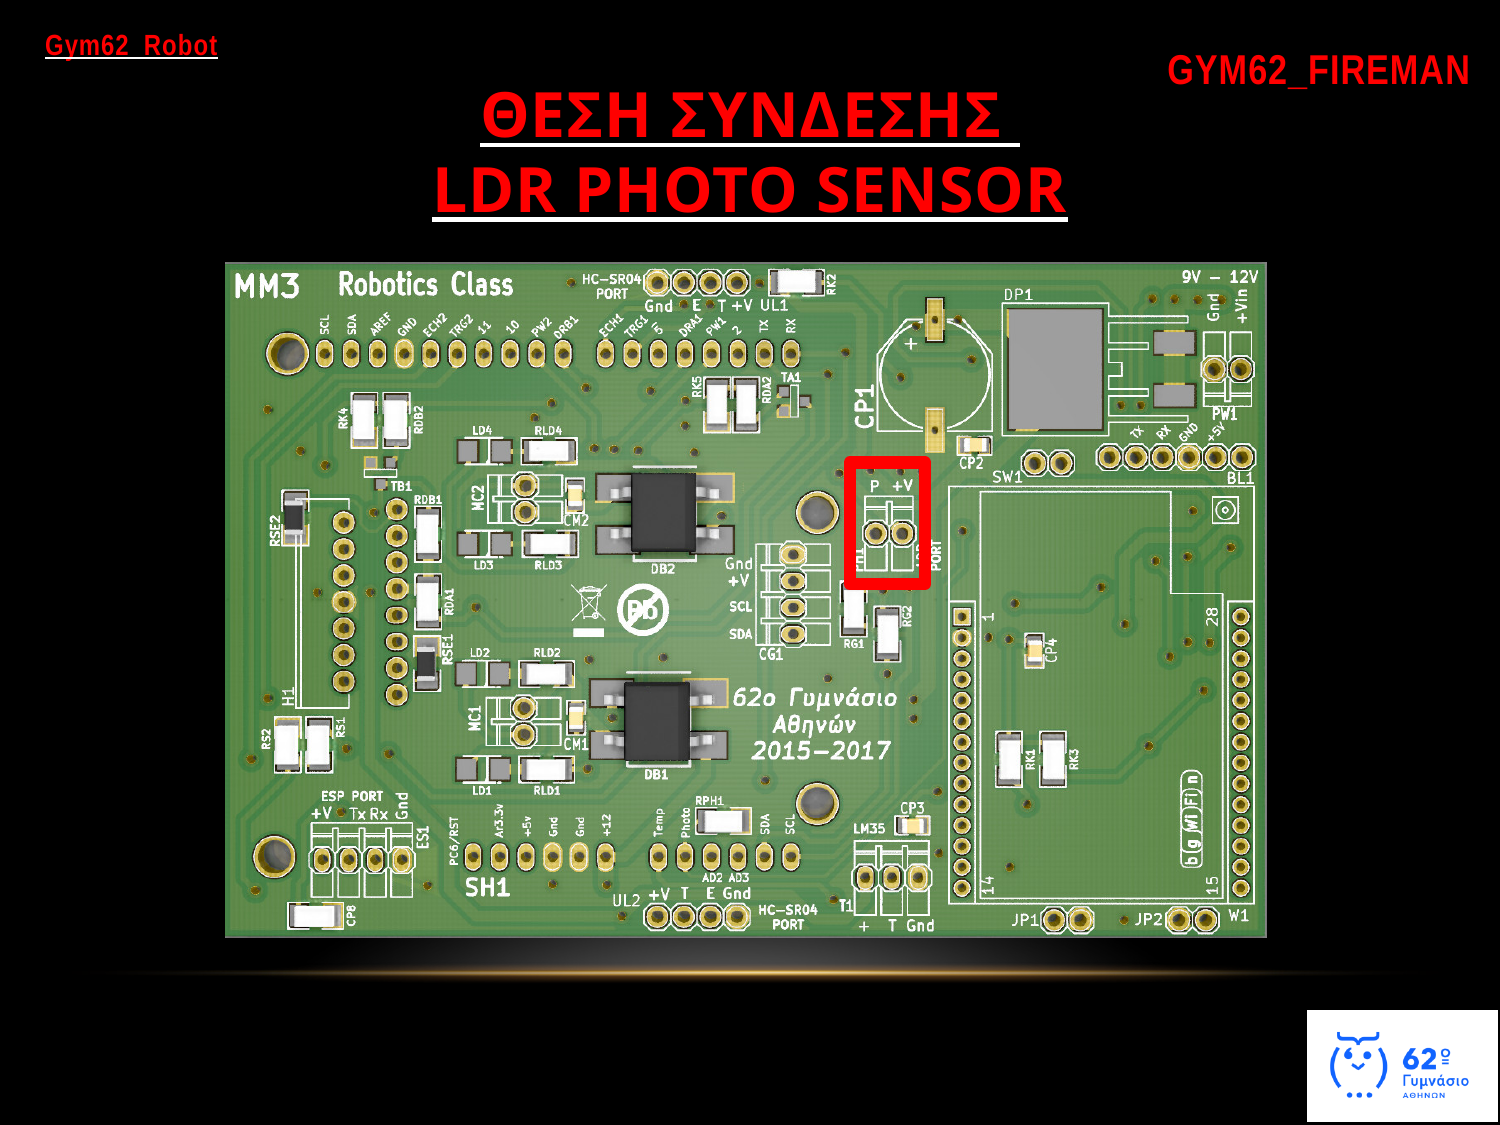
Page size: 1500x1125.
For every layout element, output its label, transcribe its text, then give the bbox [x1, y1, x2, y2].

text_box Θεση συνδεσης Ldr photo sensor [99, 45, 1400, 233]
picture [0, 0, 1500, 1125]
text_box Gym62_Robot [24, 6, 238, 69]
text_box Gym62_FireMan [1143, 18, 1494, 100]
